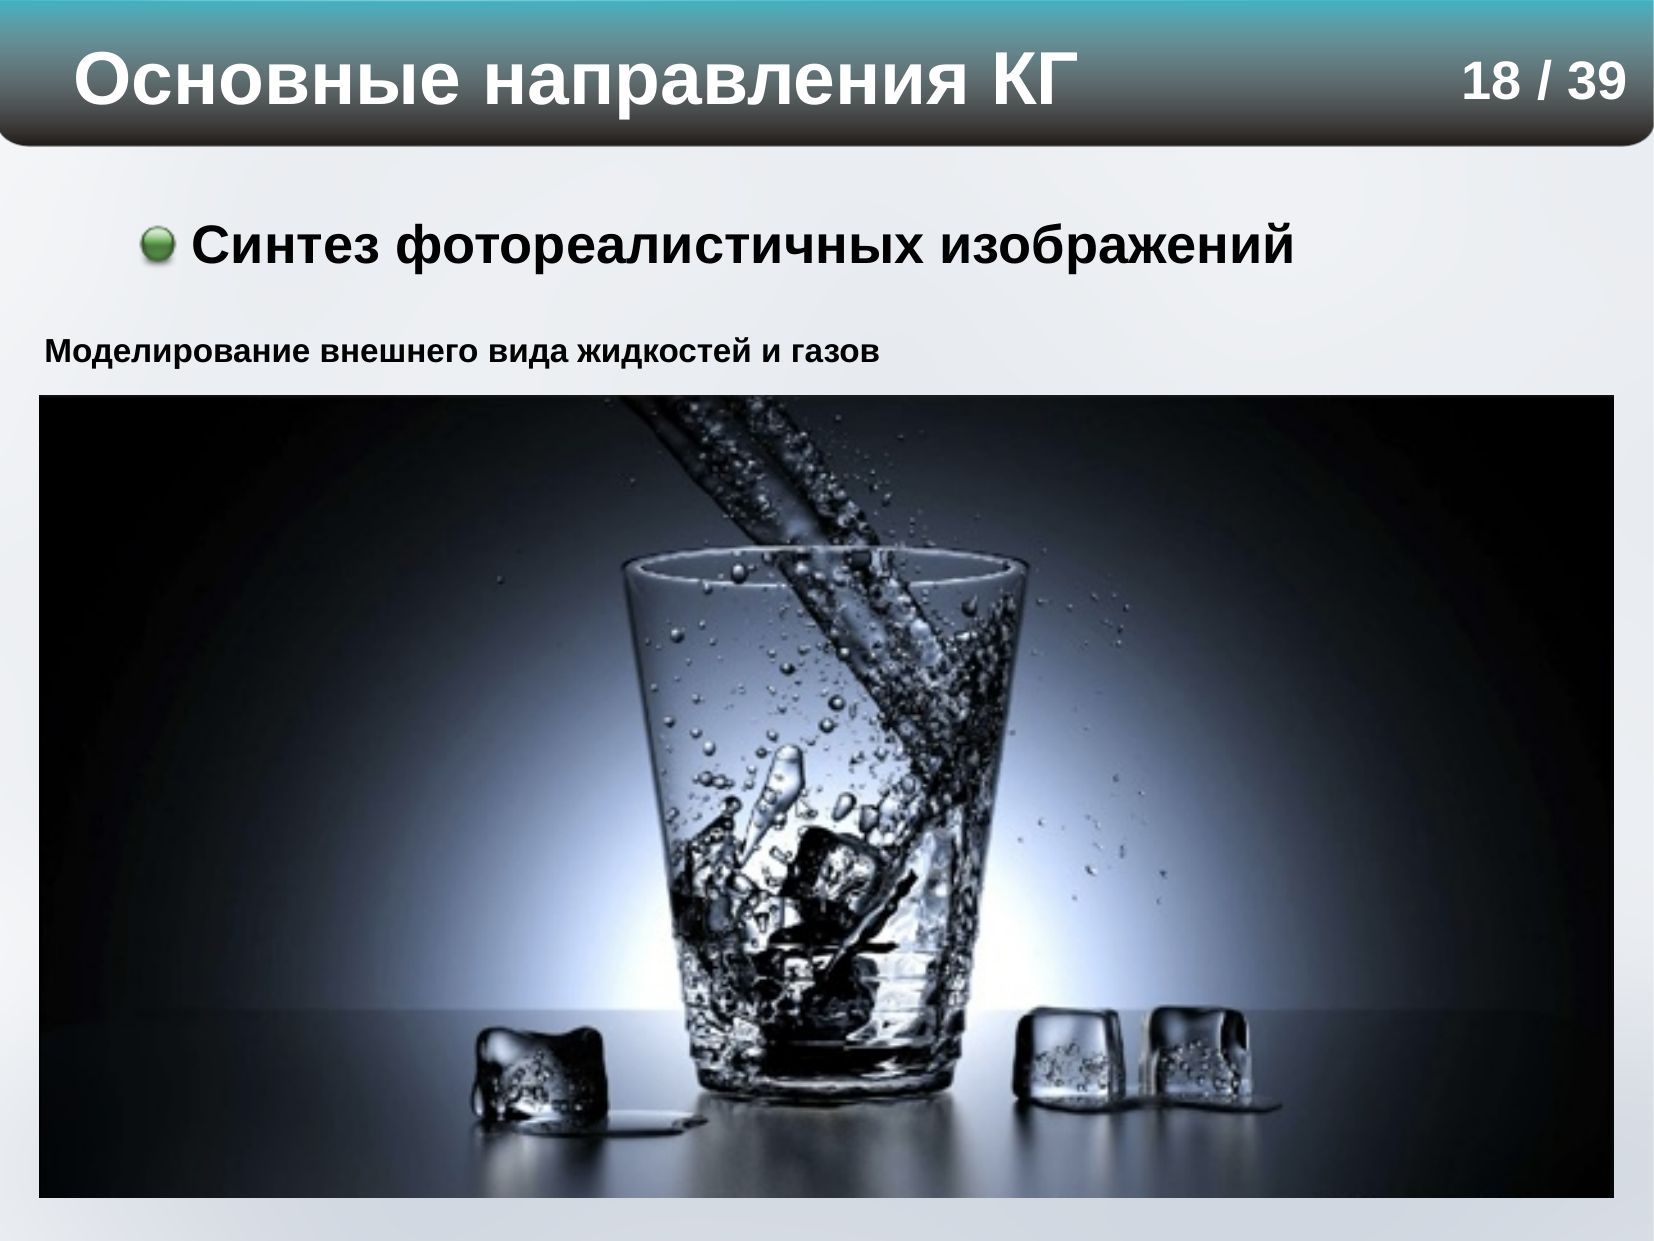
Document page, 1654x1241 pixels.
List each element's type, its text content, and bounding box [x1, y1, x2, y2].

text_box Моделирование внешнего вида жидкостей и газов [29, 324, 916, 377]
text_box Основные направления КГ [59, 29, 1329, 129]
picture [0, 0, 1654, 1241]
text_box <номер> / 39 [1446, 42, 1654, 179]
text_box Синтез фотореалистичных изображений [118, 206, 1536, 283]
